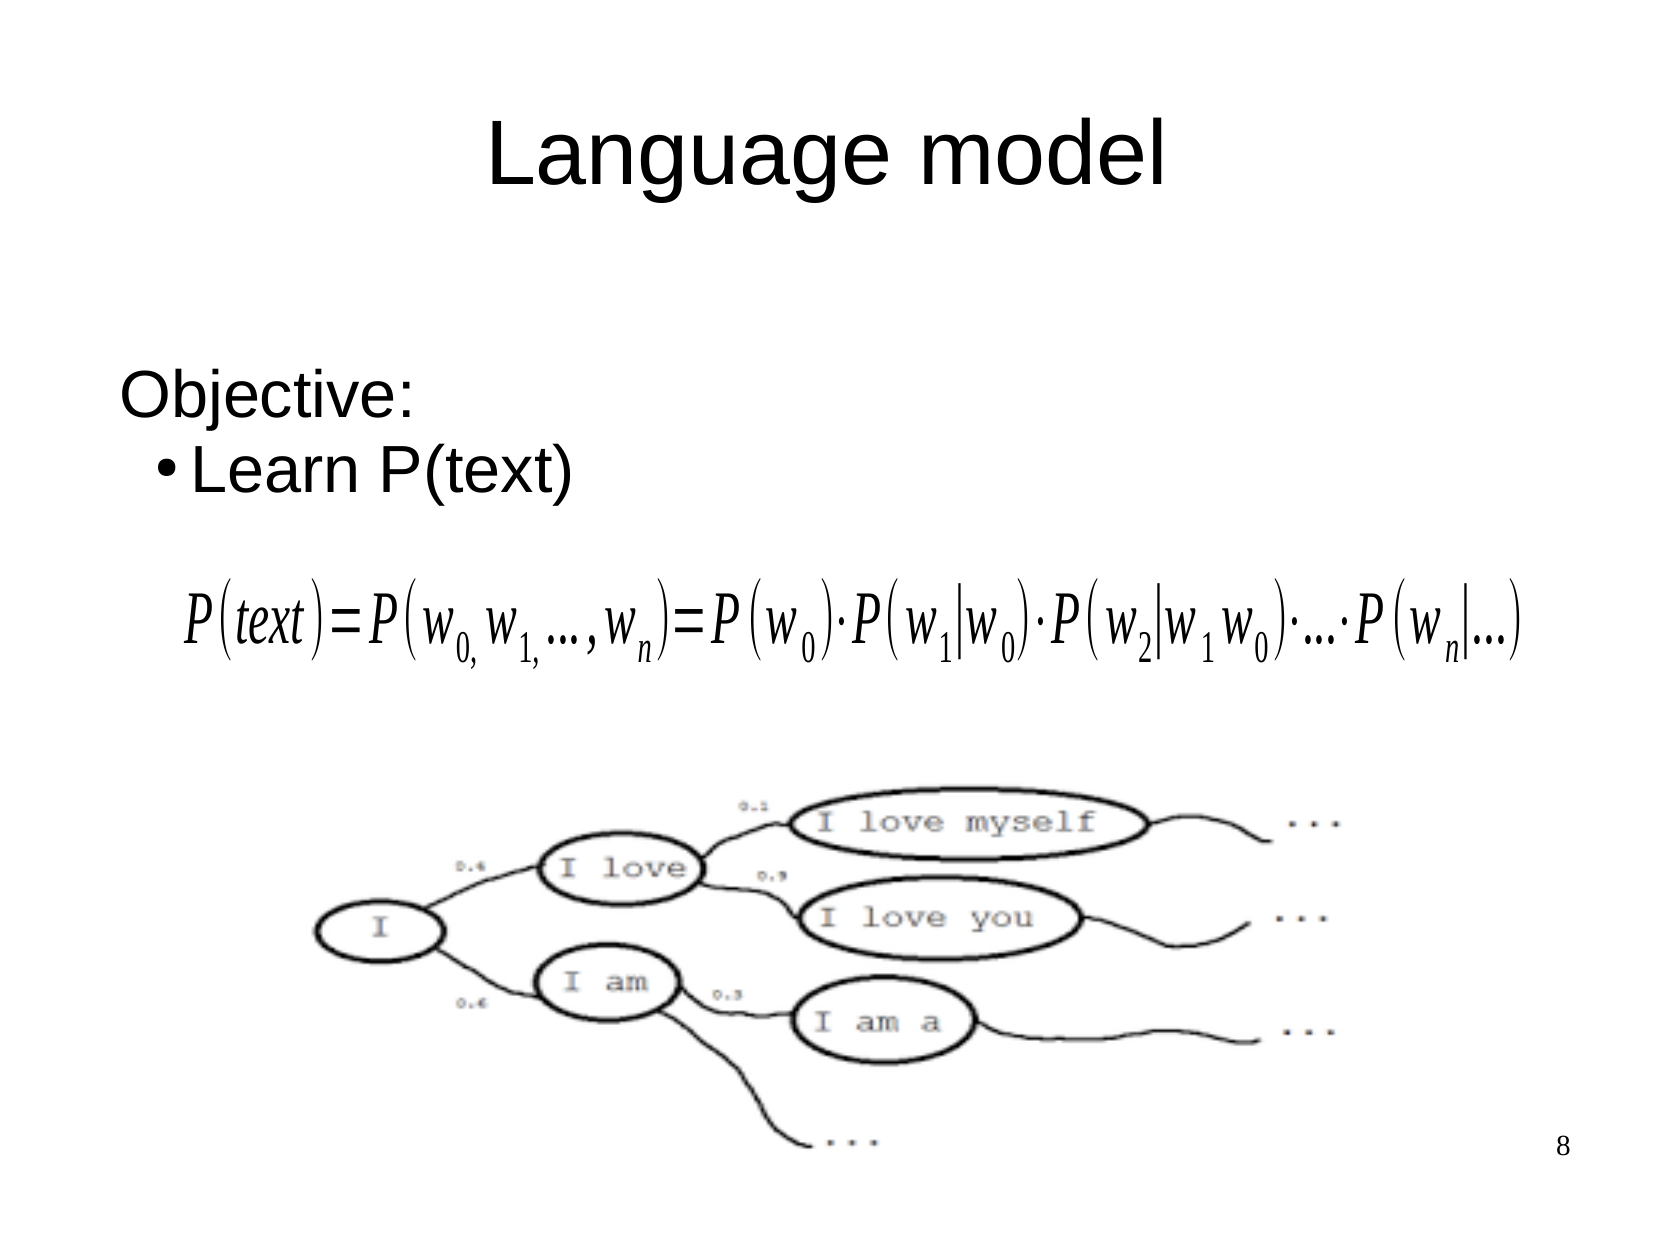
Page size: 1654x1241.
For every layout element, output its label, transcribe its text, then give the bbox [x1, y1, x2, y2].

chart [169, 572, 1537, 671]
title Language model [82, 49, 1571, 257]
picture [310, 764, 1358, 1170]
text_box Objective: Learn P(text) [69, 350, 1654, 1115]
